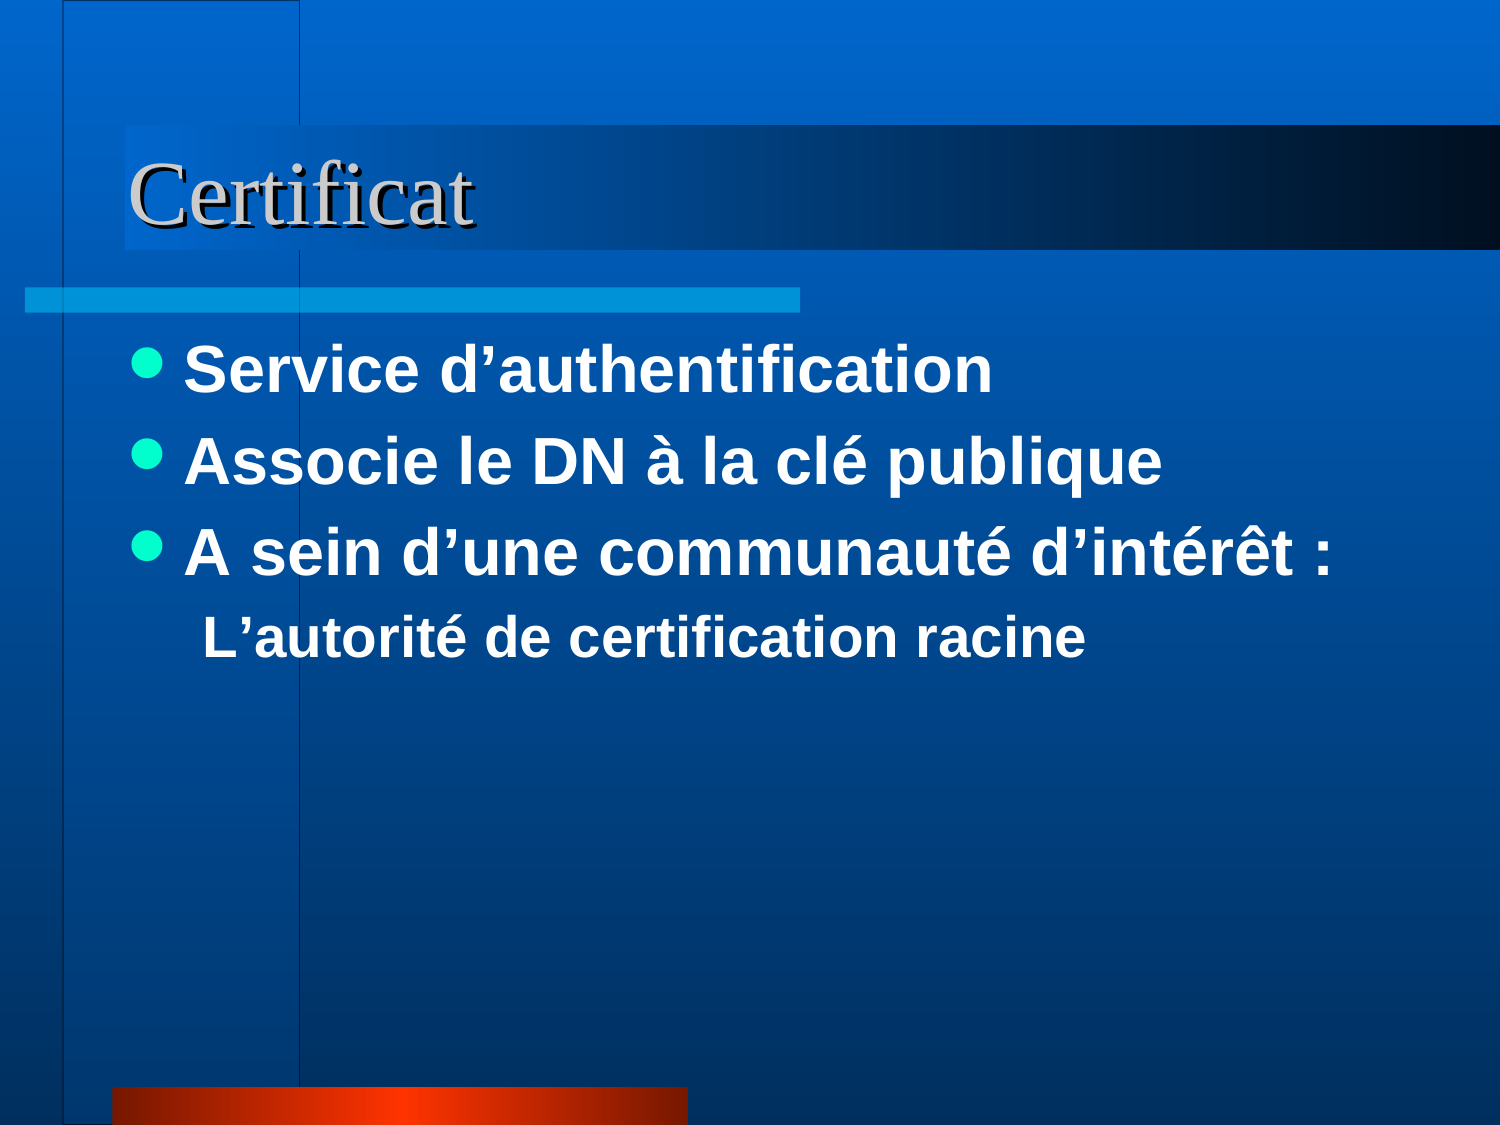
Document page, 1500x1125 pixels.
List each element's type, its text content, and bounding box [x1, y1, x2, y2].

title Certificat [112, 99, 1388, 288]
list Service d’authentification Associe le DN à la clé publique A sein d’une communauté d’intérêt : L’autorité de certification racine [112, 324, 1388, 1001]
